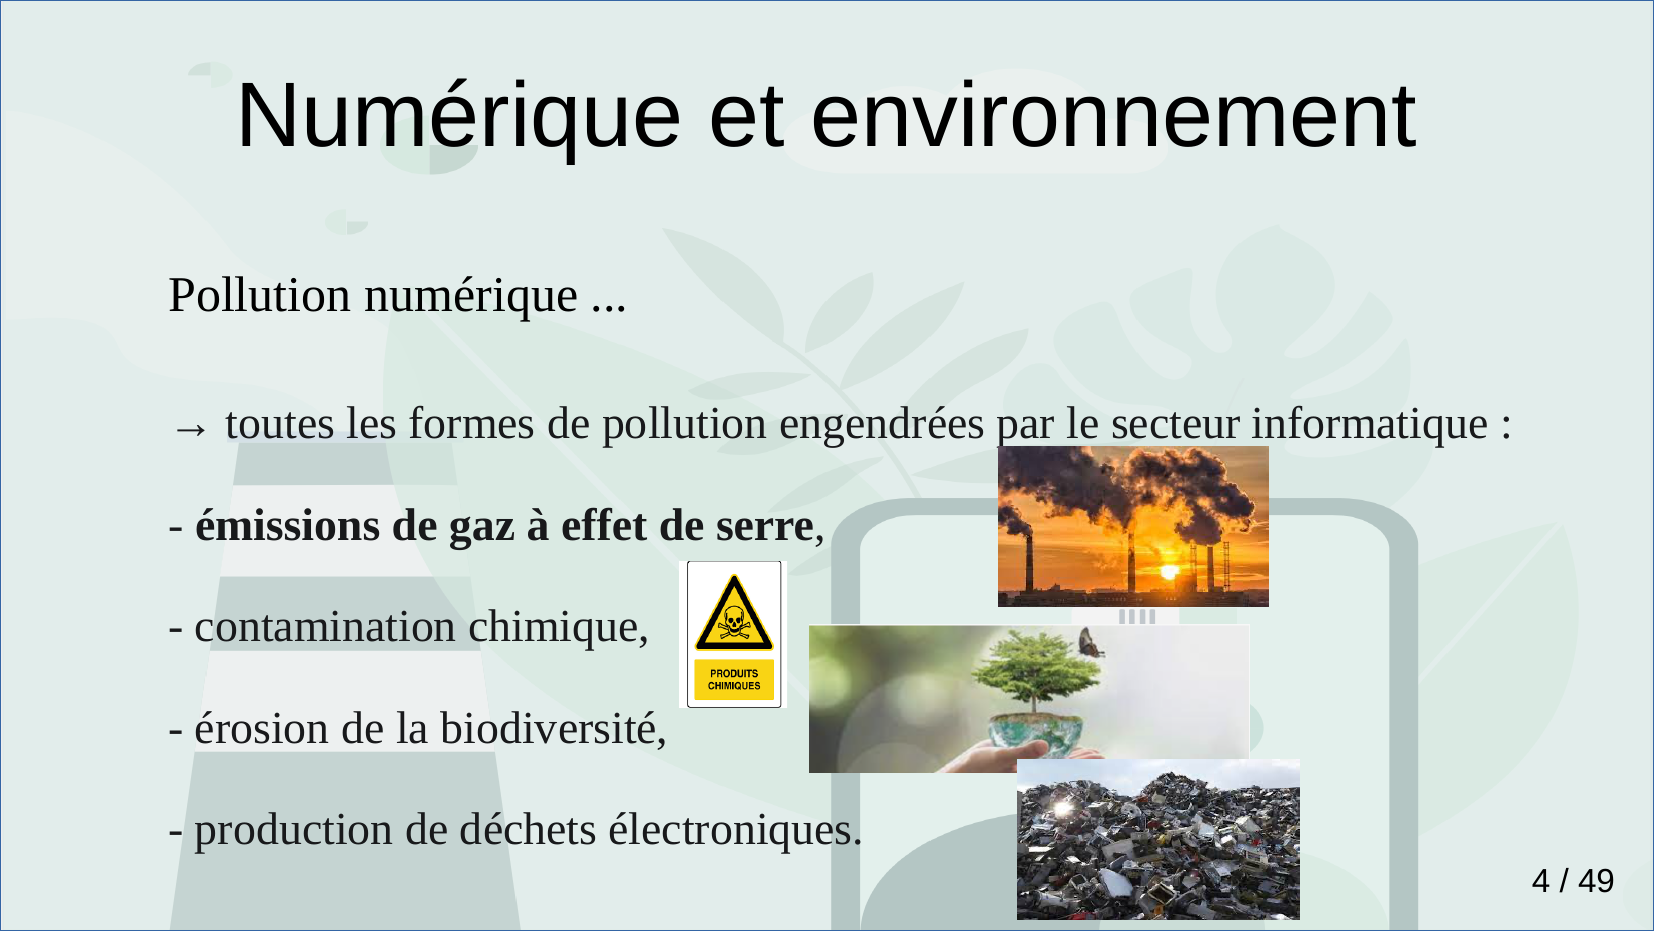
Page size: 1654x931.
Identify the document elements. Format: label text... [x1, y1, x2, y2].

text_box <number> / 49 [1341, 855, 1630, 926]
picture [679, 561, 788, 708]
picture [809, 624, 1300, 920]
picture [998, 446, 1269, 607]
title Numérique et environnement [82, 37, 1571, 193]
text_box Pollution numérique ... [153, 259, 1128, 330]
text_box → toutes les formes de pollution engendrées par le secteur informatique : - émissions de gaz à effet de serre, - contamination chimique, - érosion de la biodiversité, - production de déchets électroniques. [153, 390, 1542, 862]
text_box [0, 0, 1654, 931]
